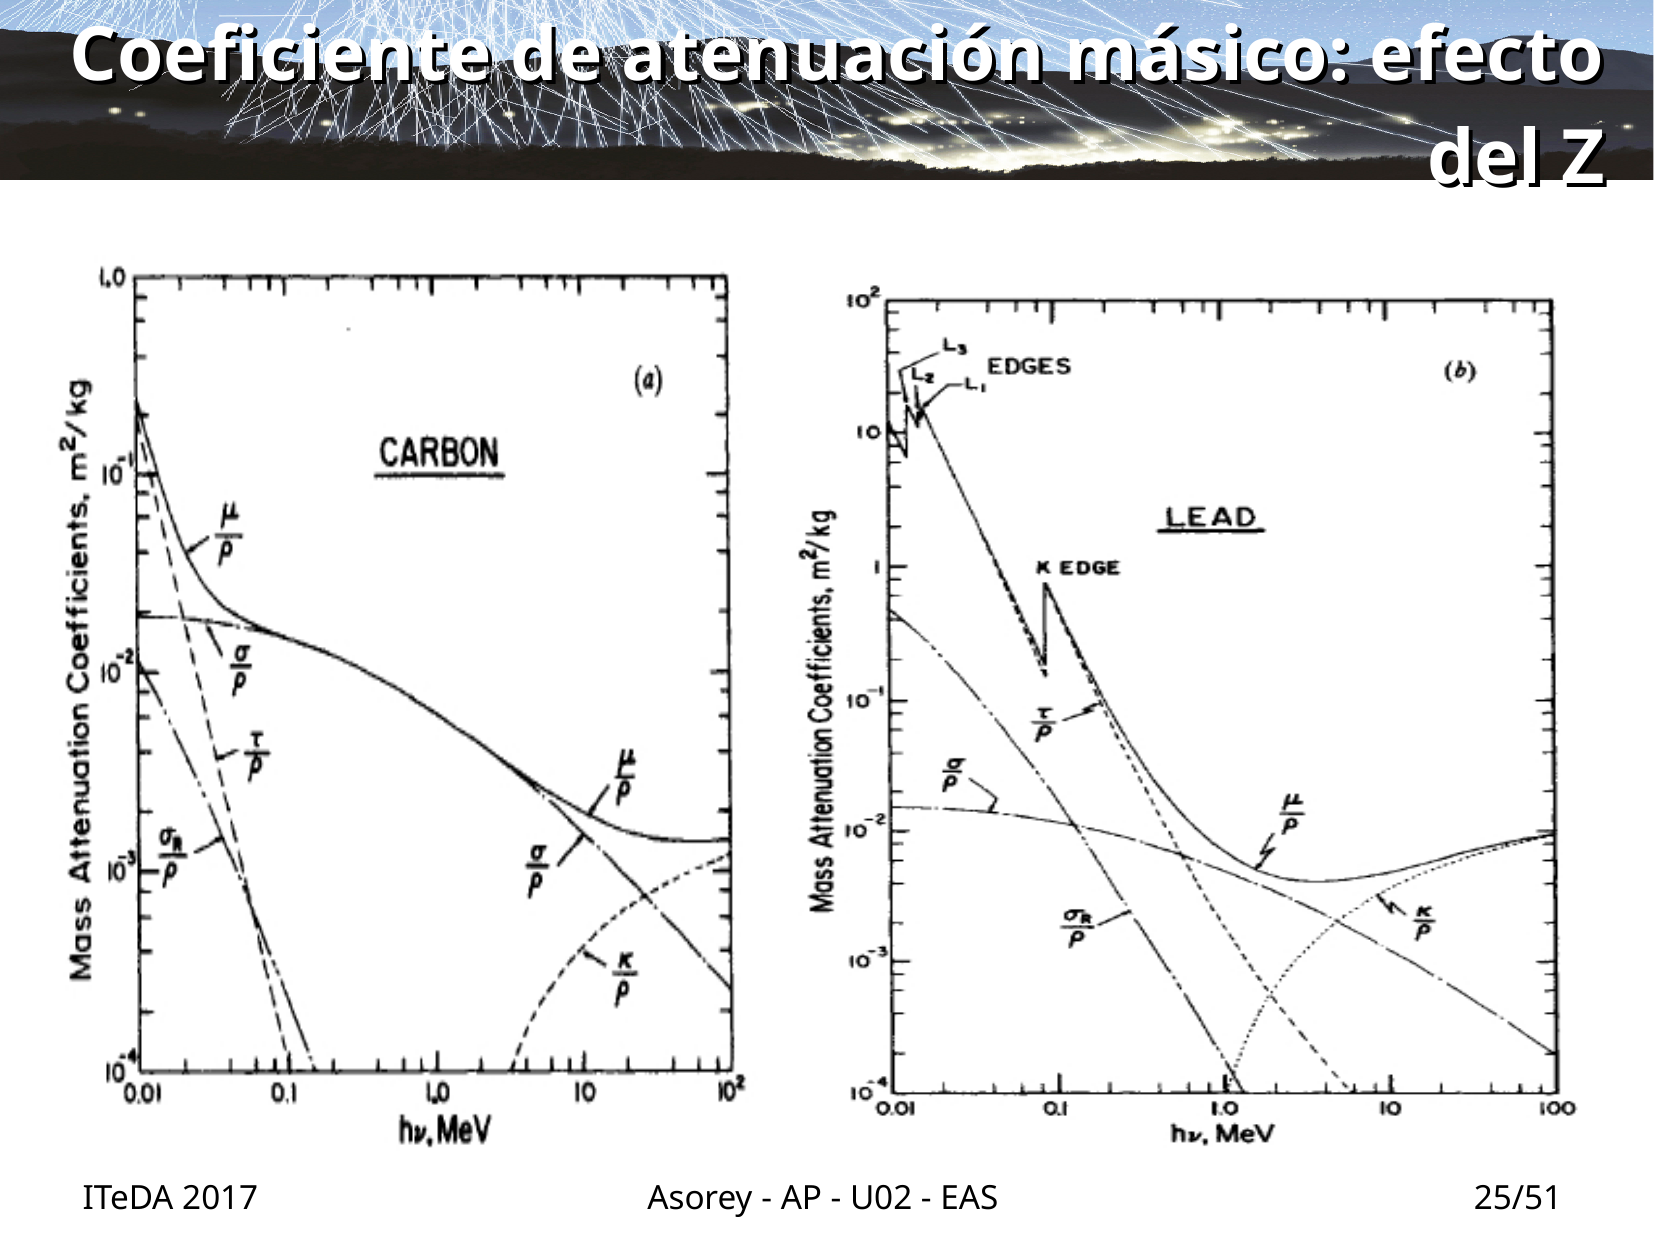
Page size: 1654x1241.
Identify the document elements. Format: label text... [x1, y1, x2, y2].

picture [45, 255, 1606, 1156]
picture [0, 0, 1654, 180]
title Coeficiente de atenuación másico: efecto del Z [45, 15, 1606, 191]
